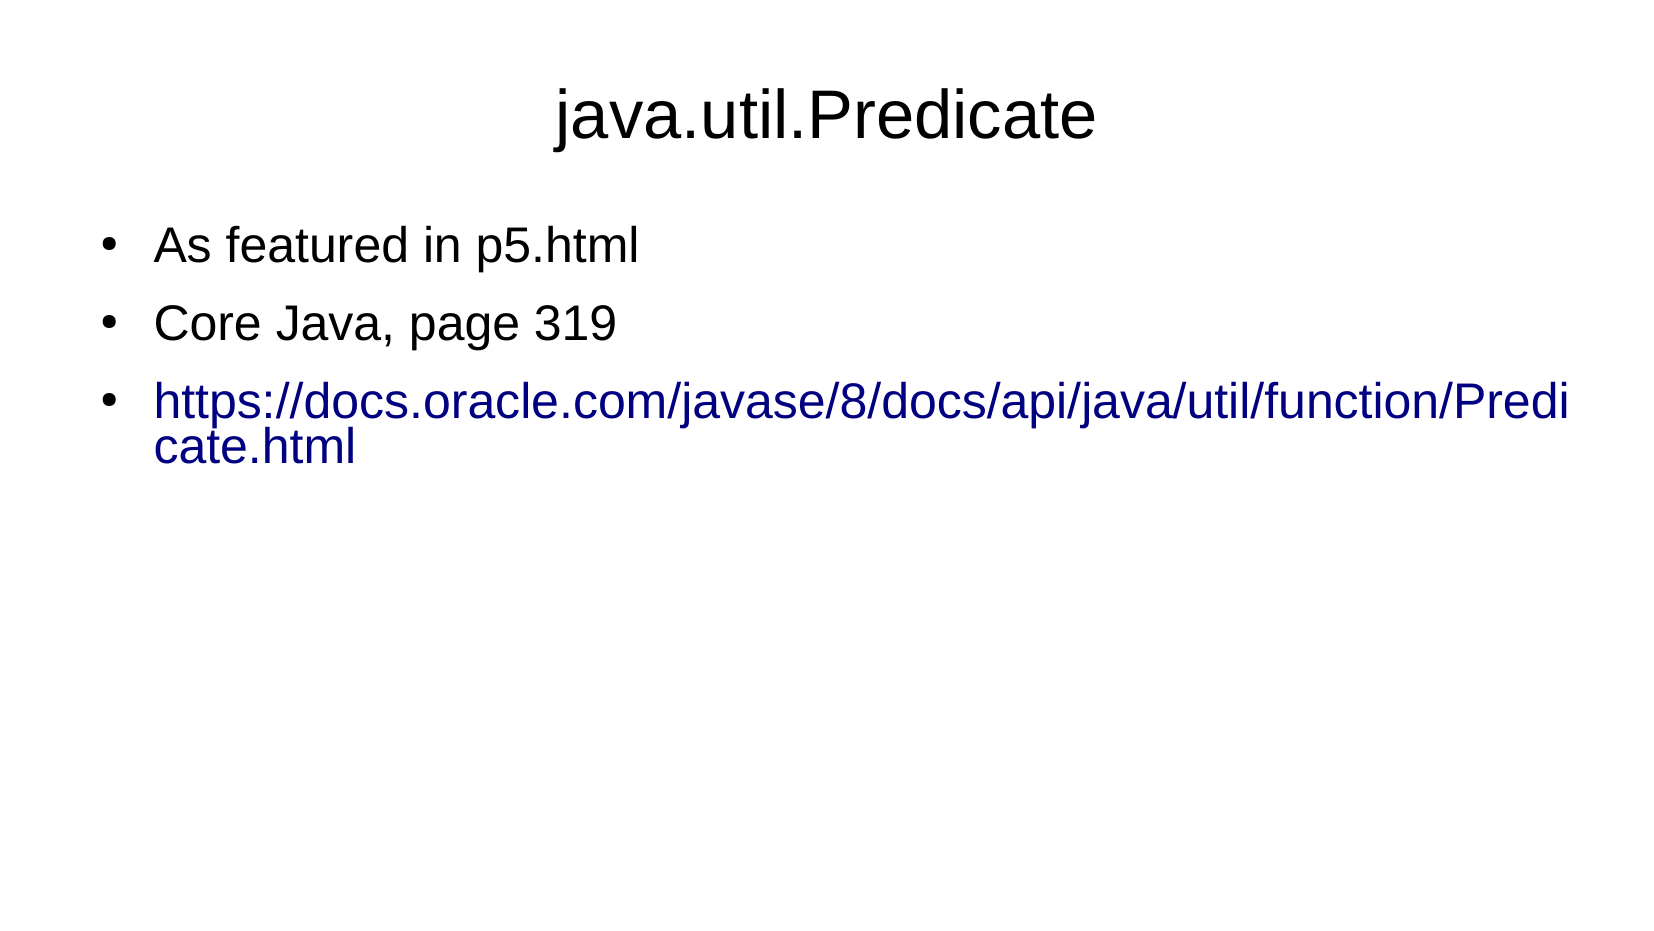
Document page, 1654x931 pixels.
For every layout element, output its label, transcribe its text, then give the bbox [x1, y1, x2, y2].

title java.util.Predicate [82, 37, 1571, 193]
list As featured in p5.html Core Java, page 319 https://docs.oracle.com/javase/8/docs/api/java/util/function/Predicate.html [82, 217, 1571, 758]
